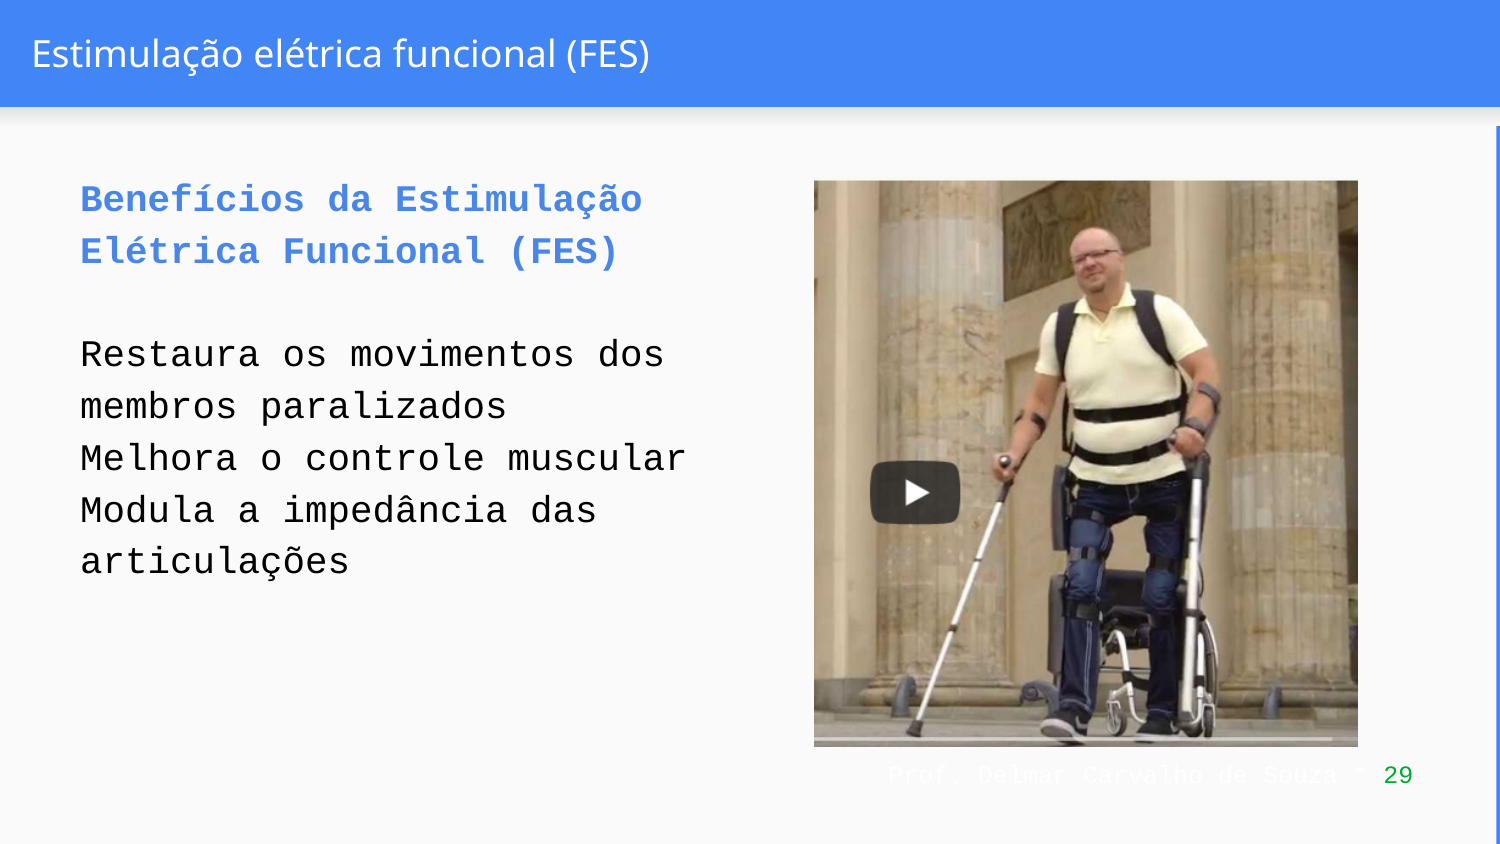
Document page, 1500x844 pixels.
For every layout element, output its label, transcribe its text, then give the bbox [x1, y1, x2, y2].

title Estimulação elétrica funcional (FES) [16, 2, 1464, 102]
text_box Benefícios da Estimulação Elétrica Funcional (FES) Restaura os movimentos dos membros paralizados Melhora o controle muscular Modula a impedância das articulações [40, 152, 827, 780]
picture [814, 177, 1358, 747]
